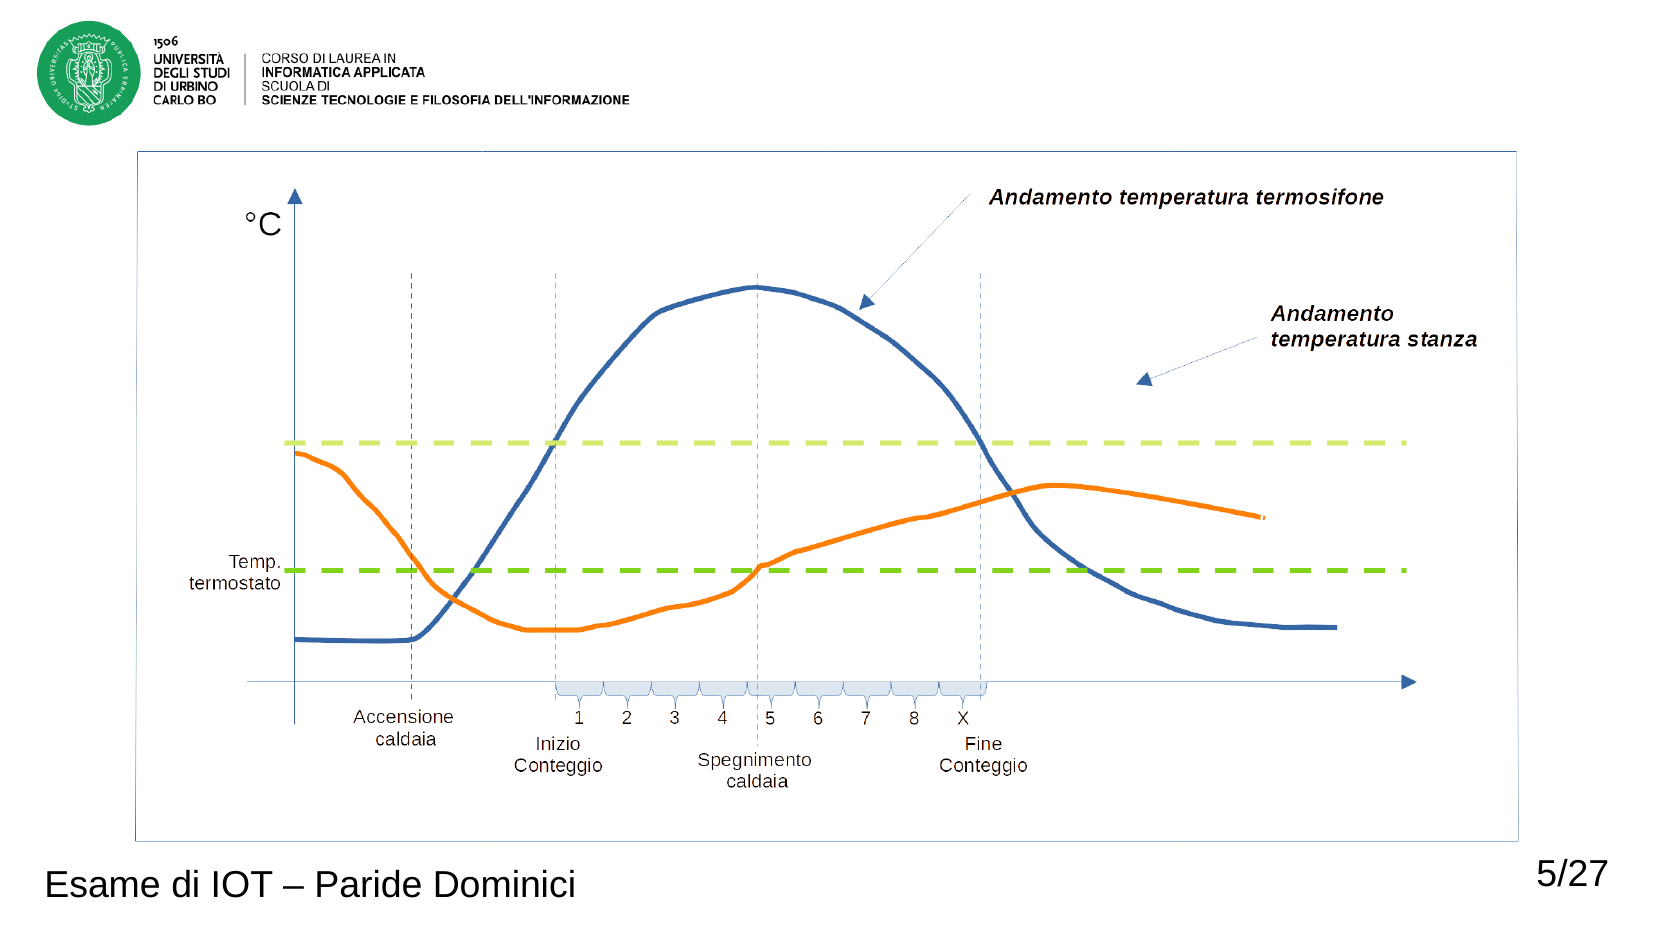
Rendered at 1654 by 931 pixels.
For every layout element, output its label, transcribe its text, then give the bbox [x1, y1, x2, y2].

picture [134, 150, 1519, 842]
text_box Esame di IOT – Paride Dominici [29, 856, 680, 914]
picture [25, 17, 650, 128]
text_box <numero>/27 [1387, 845, 1625, 916]
